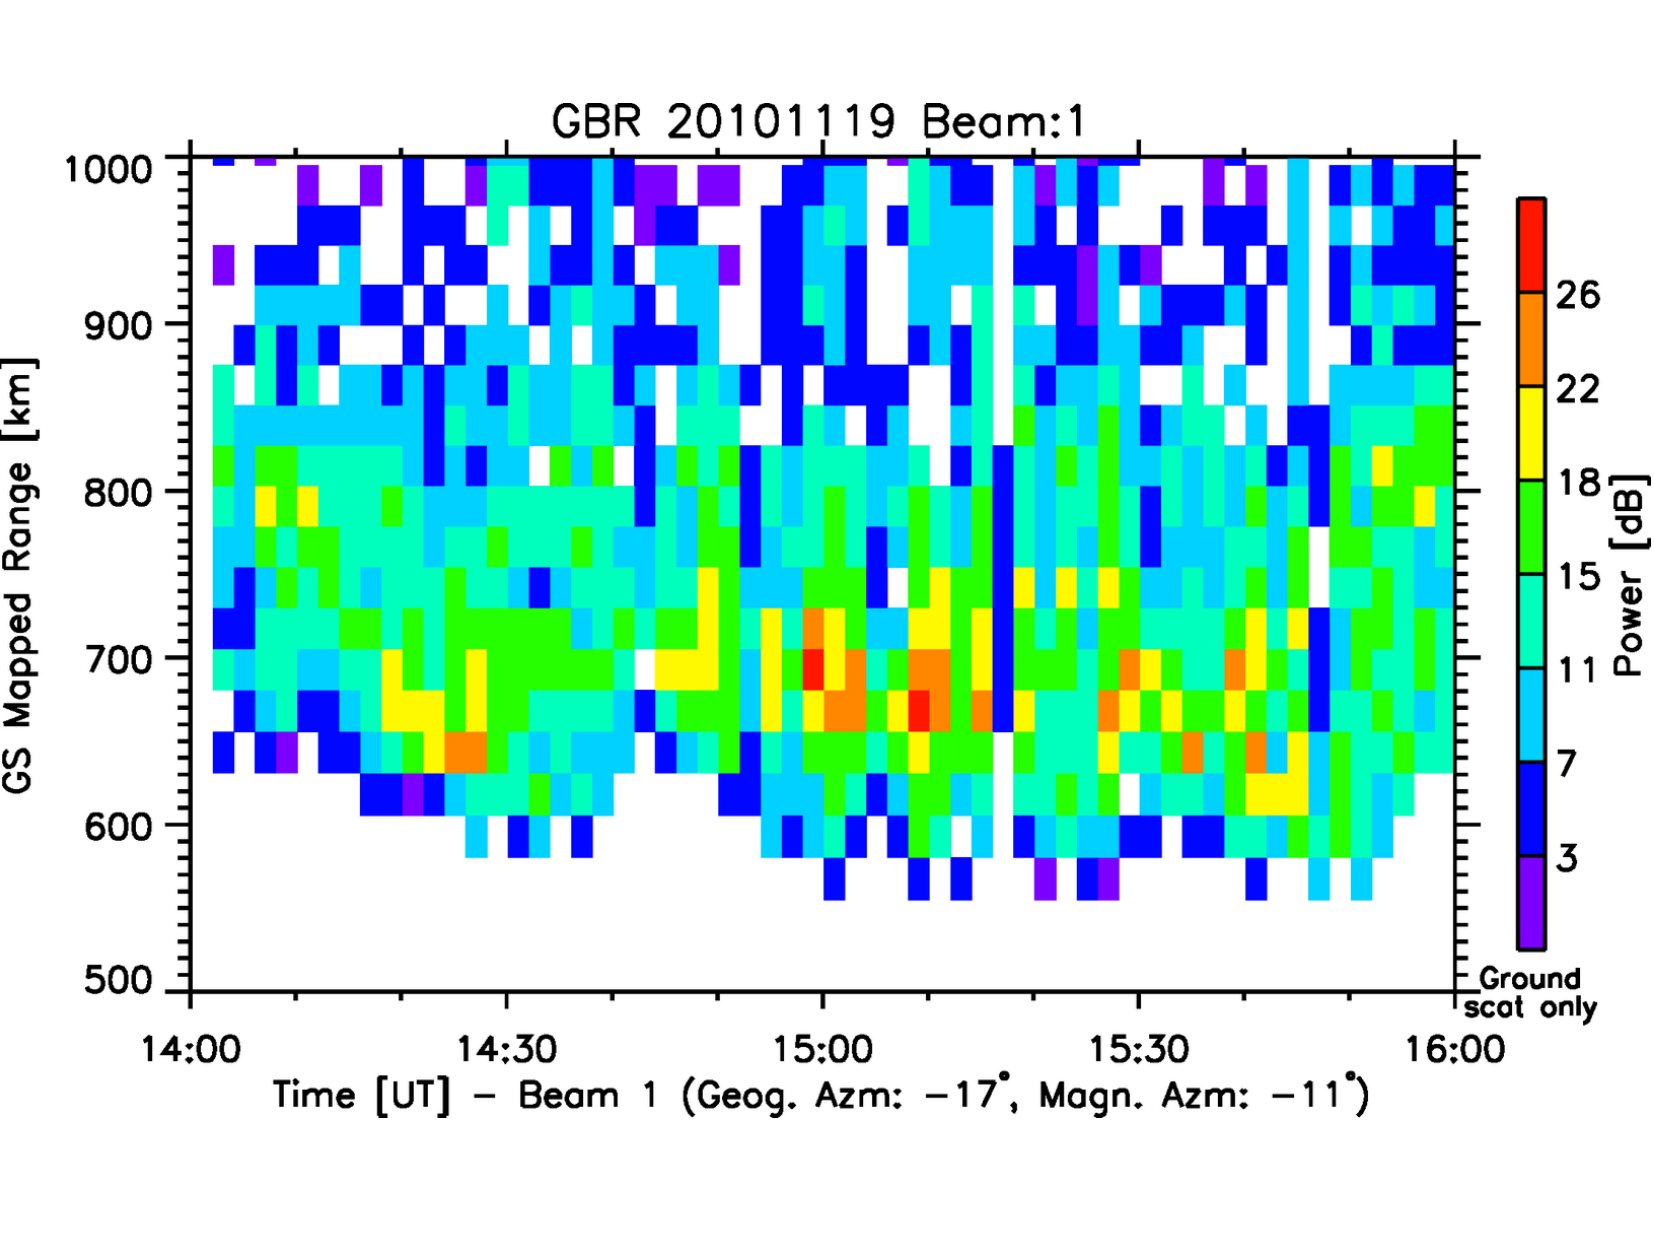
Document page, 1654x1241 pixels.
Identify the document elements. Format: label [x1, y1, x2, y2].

picture [0, 103, 1651, 1118]
